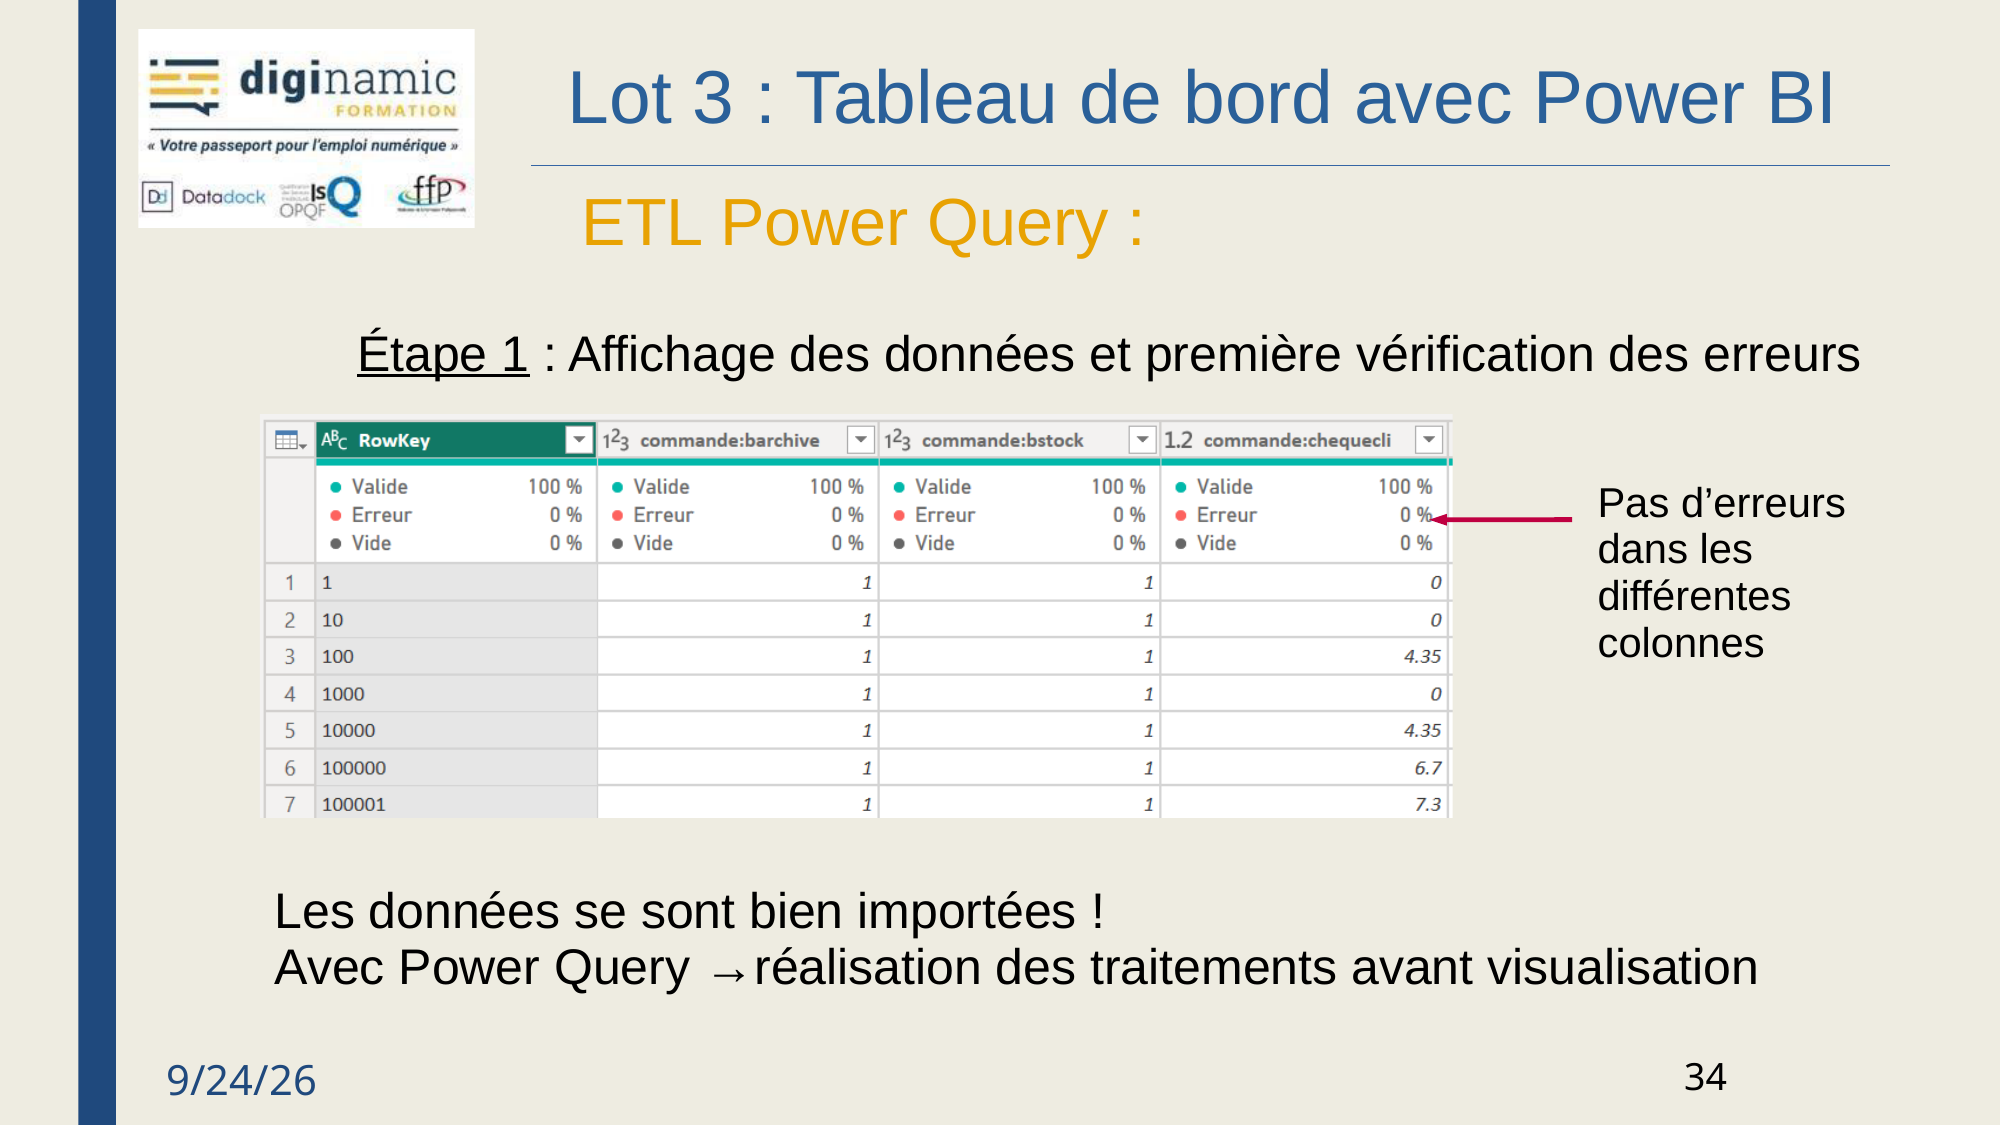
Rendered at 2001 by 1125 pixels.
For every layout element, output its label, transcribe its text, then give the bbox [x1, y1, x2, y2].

title Lot 3 : Tableau de bord avec Power BI [516, 51, 1890, 225]
picture [259, 414, 1453, 818]
text_box 2/7/2024 [151, 1043, 389, 1110]
text_box Pas d’erreurs dans les différentes colonnes [1582, 472, 1949, 686]
text_box Les données se sont bien importées ! Avec Power Query →réalisation des traitements avant visualisation [259, 876, 1973, 1059]
text_box ETL Power Query : [566, 177, 1300, 296]
text_box Étape 1 : Affichage des données et première vérification des erreurs [342, 318, 1914, 501]
text_box [1669, 1059, 1931, 1110]
